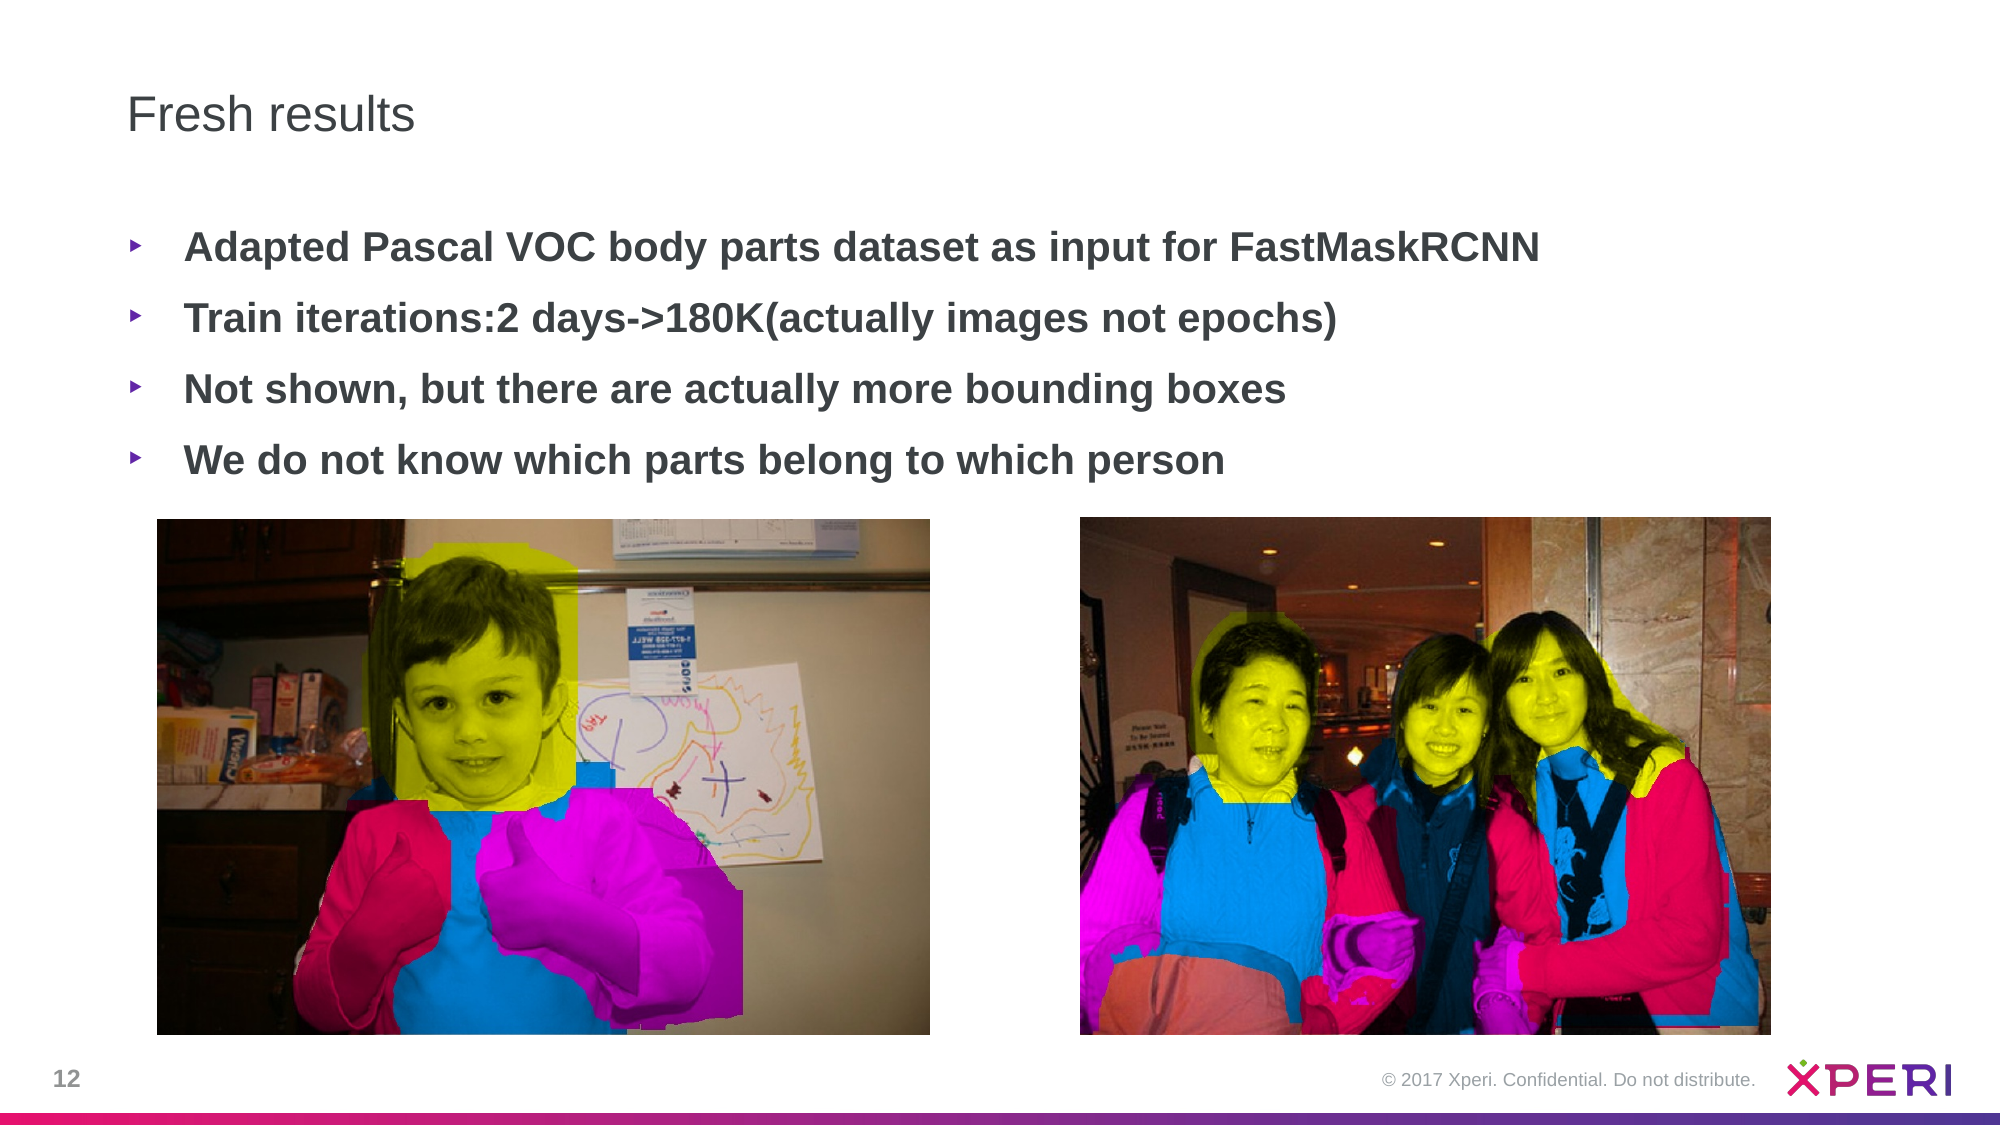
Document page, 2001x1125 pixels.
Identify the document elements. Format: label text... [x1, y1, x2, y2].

list Adapted Pascal VOC body parts dataset as input for FastMaskRCNN Train iterations:2 days->180K(actually images not epochs) Not shown, but there are actually more bounding boxes We do not know which parts belong to which person [127, 220, 1936, 1009]
slide_number <number> [52, 1062, 112, 1095]
picture [0, 0, 2000, 1125]
title Fresh results [126, 81, 1872, 157]
